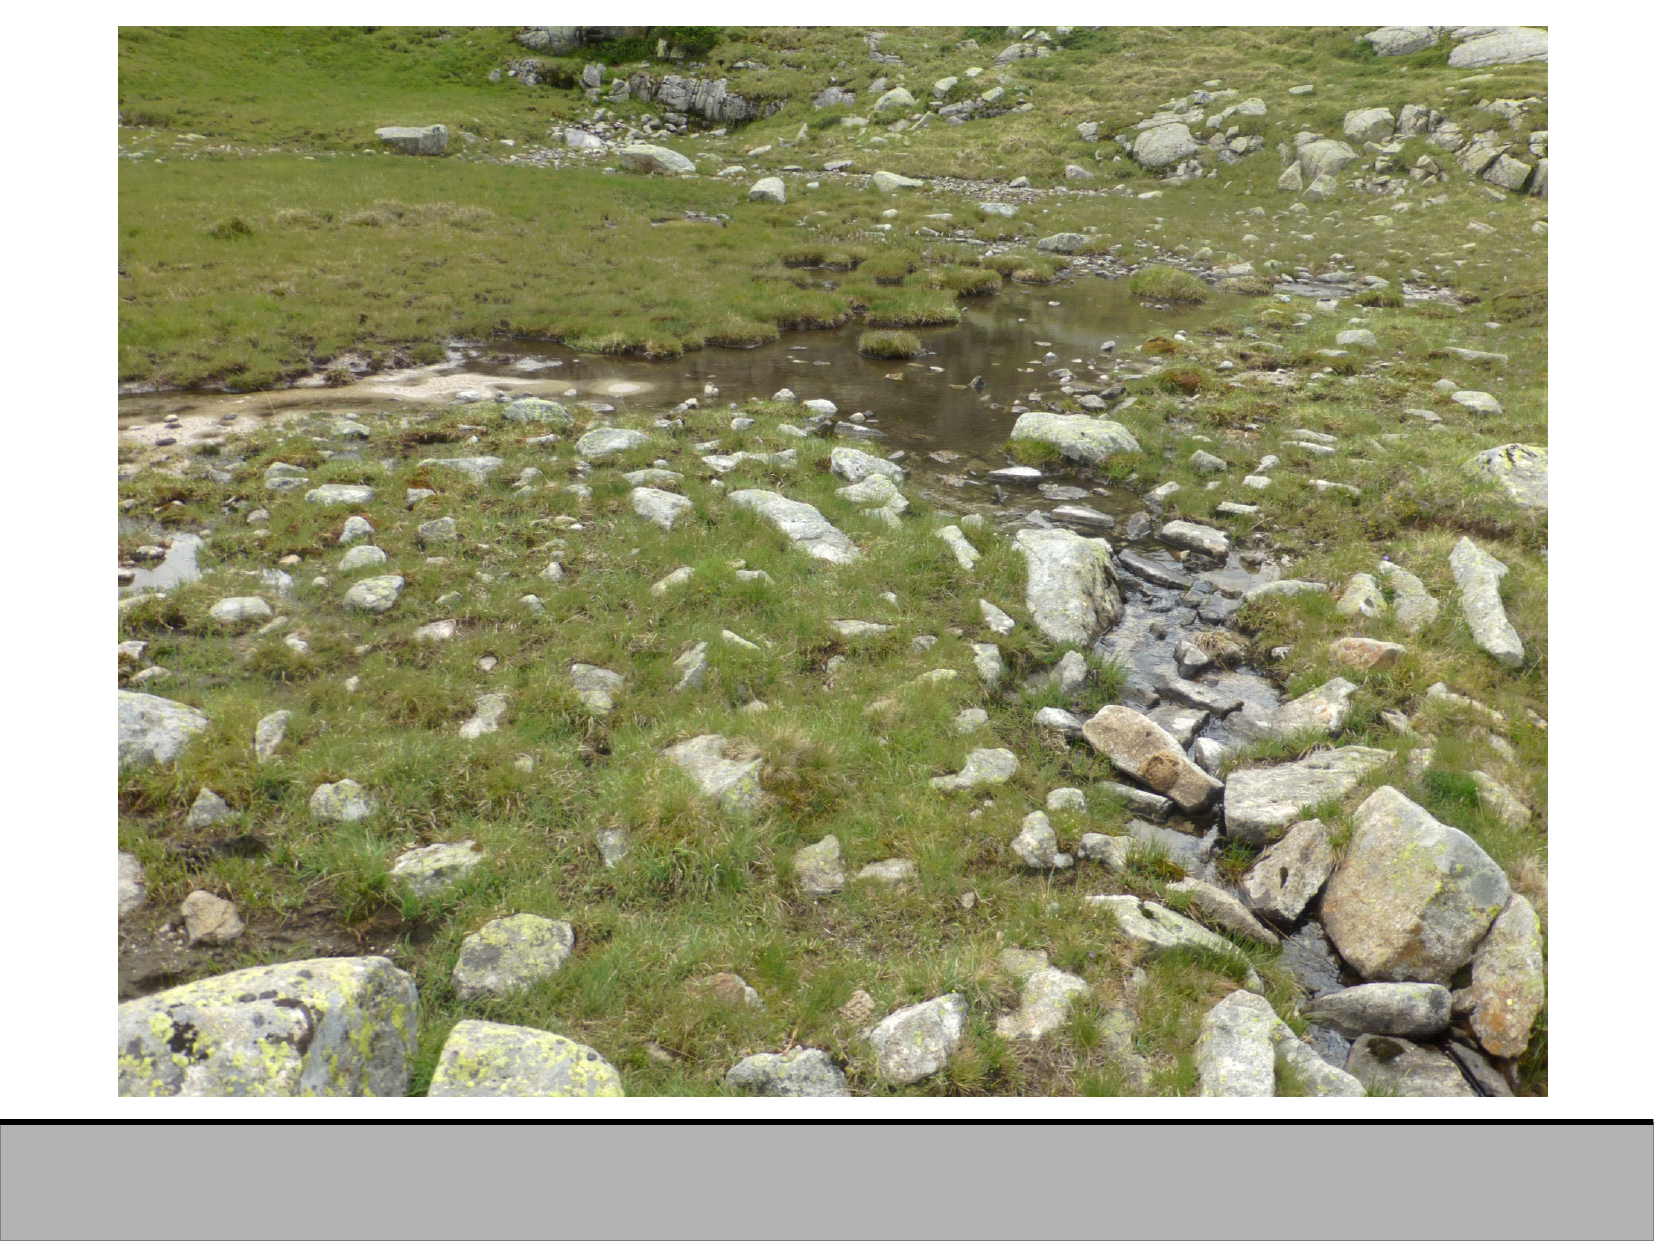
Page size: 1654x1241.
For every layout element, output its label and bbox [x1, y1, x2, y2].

text_box [0, 1125, 1654, 1241]
picture [118, 26, 1548, 1097]
